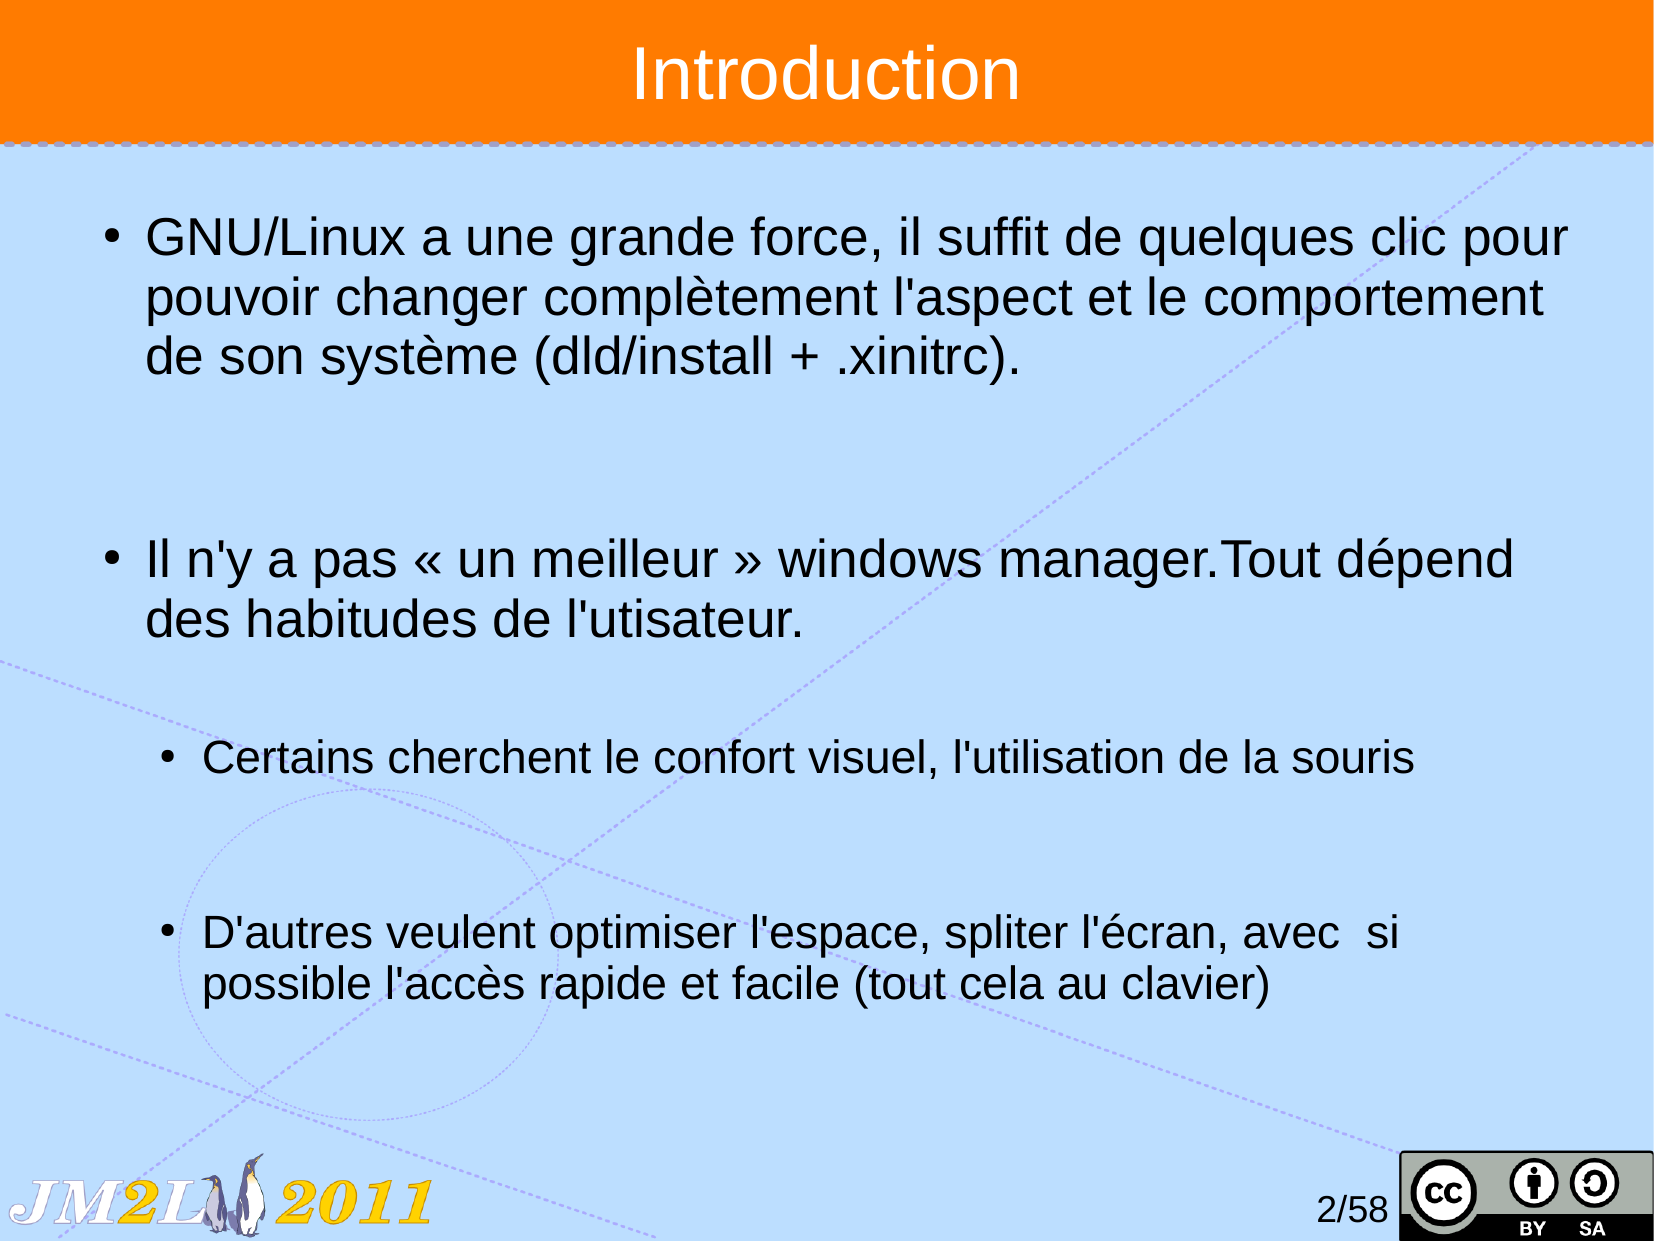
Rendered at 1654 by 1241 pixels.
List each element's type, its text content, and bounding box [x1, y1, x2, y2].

list GNU/Linux a une grande force, il suffit de quelques clic pour pouvoir changer complètement l'aspect et le comportement de son système (dld/install + .xinitrc). Il n'y a pas « un meilleur » windows manager.Tout dépend des habitudes de l'utisateur. Certains cherchent le confort visuel, l'utilisation de la souris D'autres veulent optimiser l'espace, spliter l'écran, avec si possible l'accès rapide et facile (tout cela au clavier) [88, 206, 1577, 1026]
title Introduction [29, 0, 1625, 148]
picture [0, 0, 1654, 1241]
